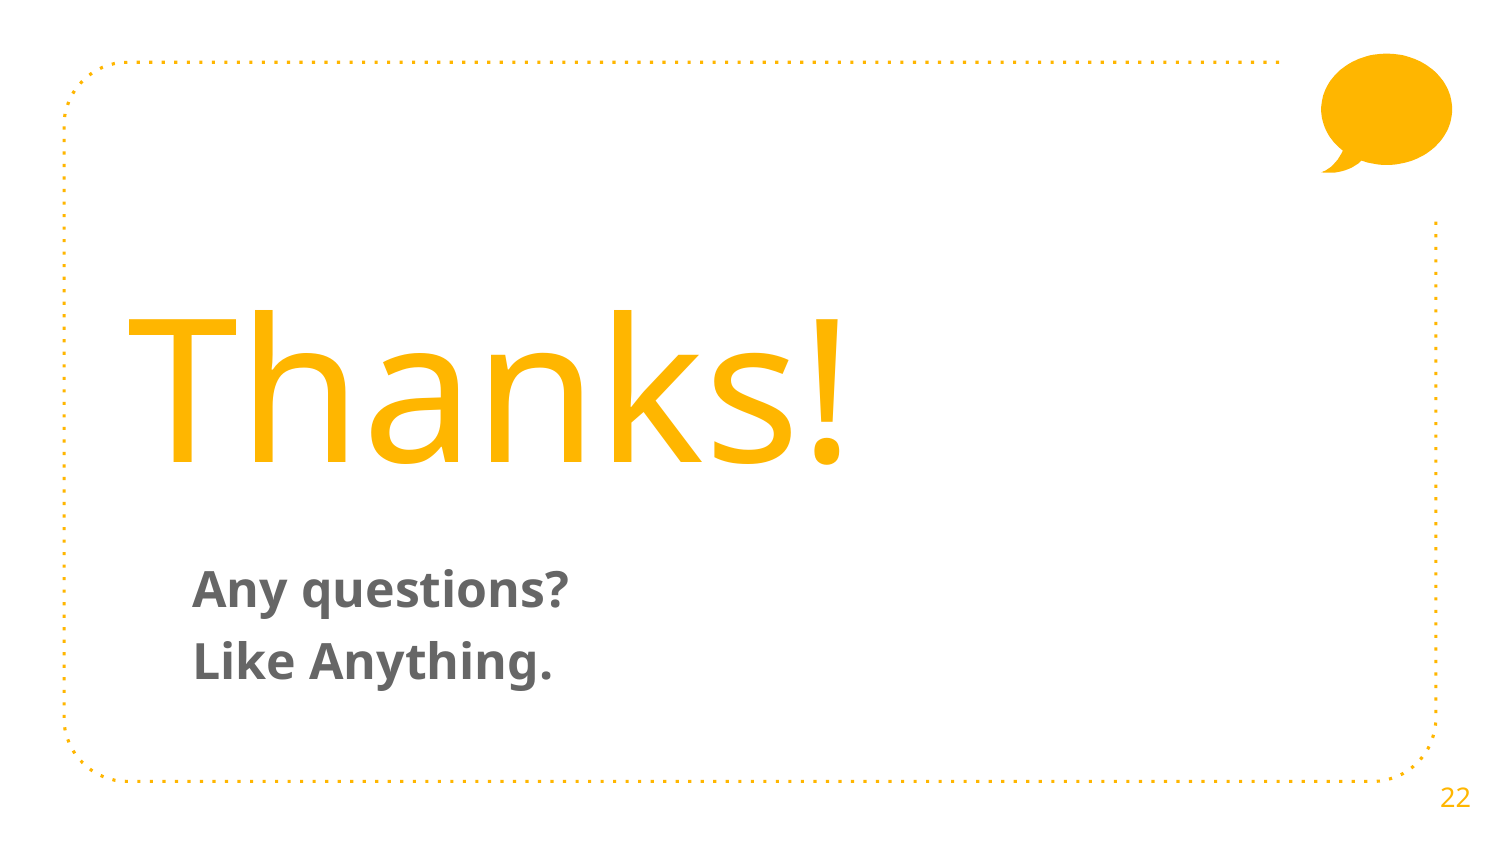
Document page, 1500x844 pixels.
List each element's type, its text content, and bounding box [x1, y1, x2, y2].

text_box [1321, 53, 1453, 173]
subtitle Any questions? Like Anything. [177, 542, 624, 733]
slide_number <number> [1411, 753, 1500, 844]
title Thanks! [112, 247, 1195, 438]
